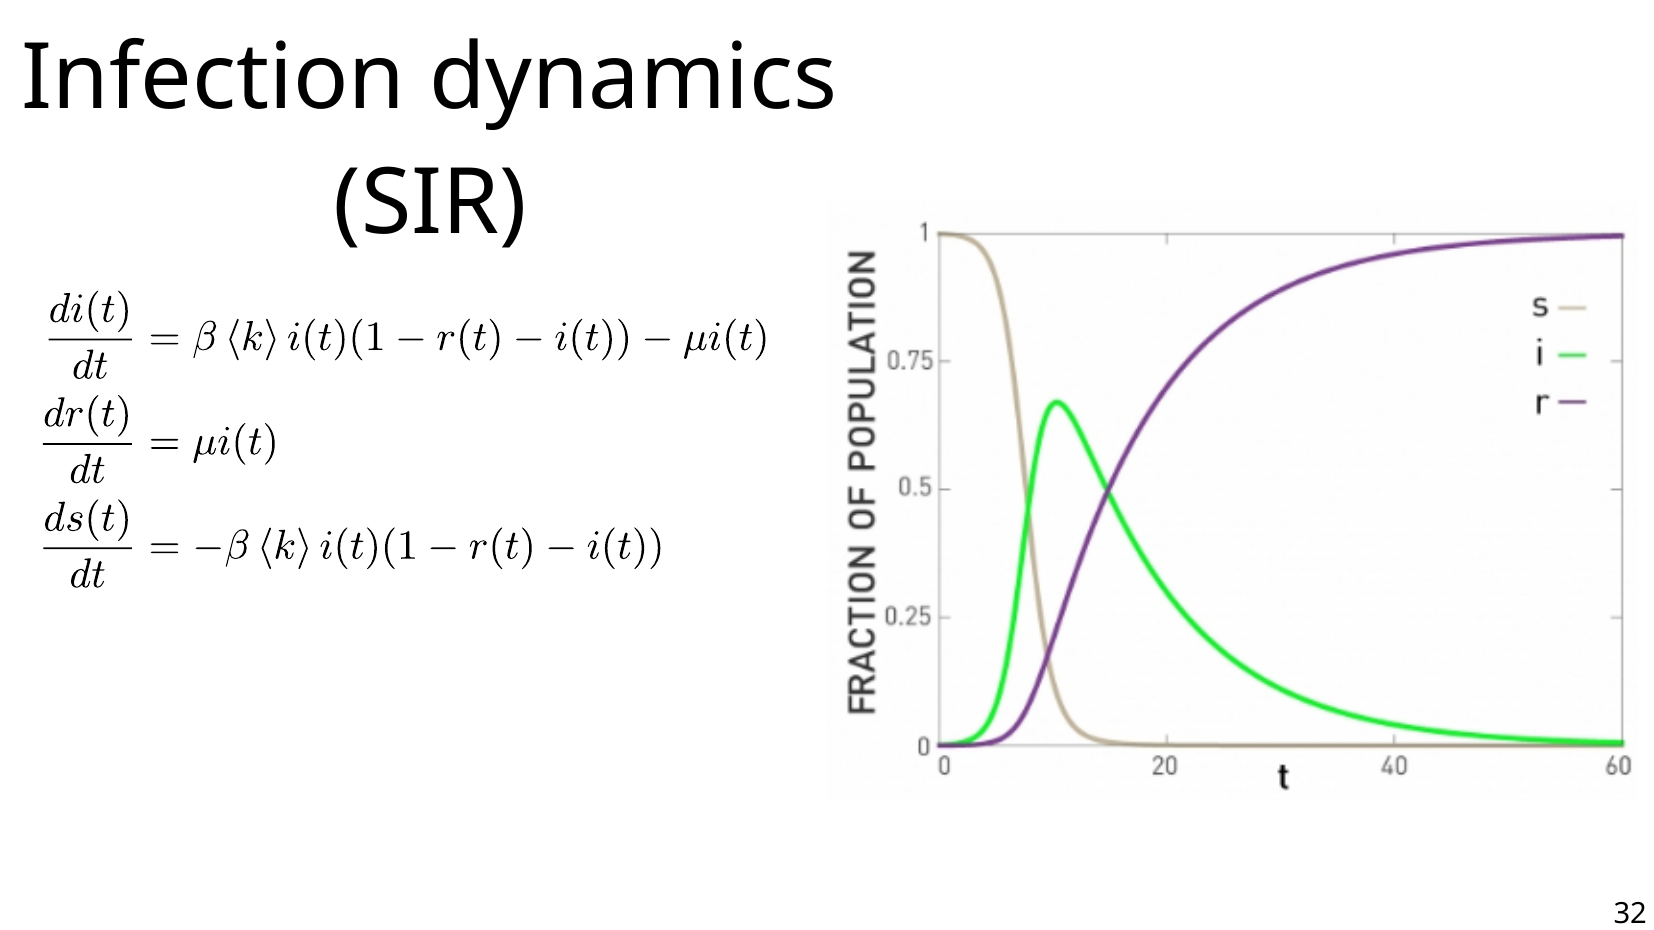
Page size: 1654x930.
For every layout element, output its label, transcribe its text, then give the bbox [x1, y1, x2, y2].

text_box [42, 290, 770, 588]
picture [827, 199, 1638, 800]
title Infection dynamics (SIR) [17, 1, 843, 270]
